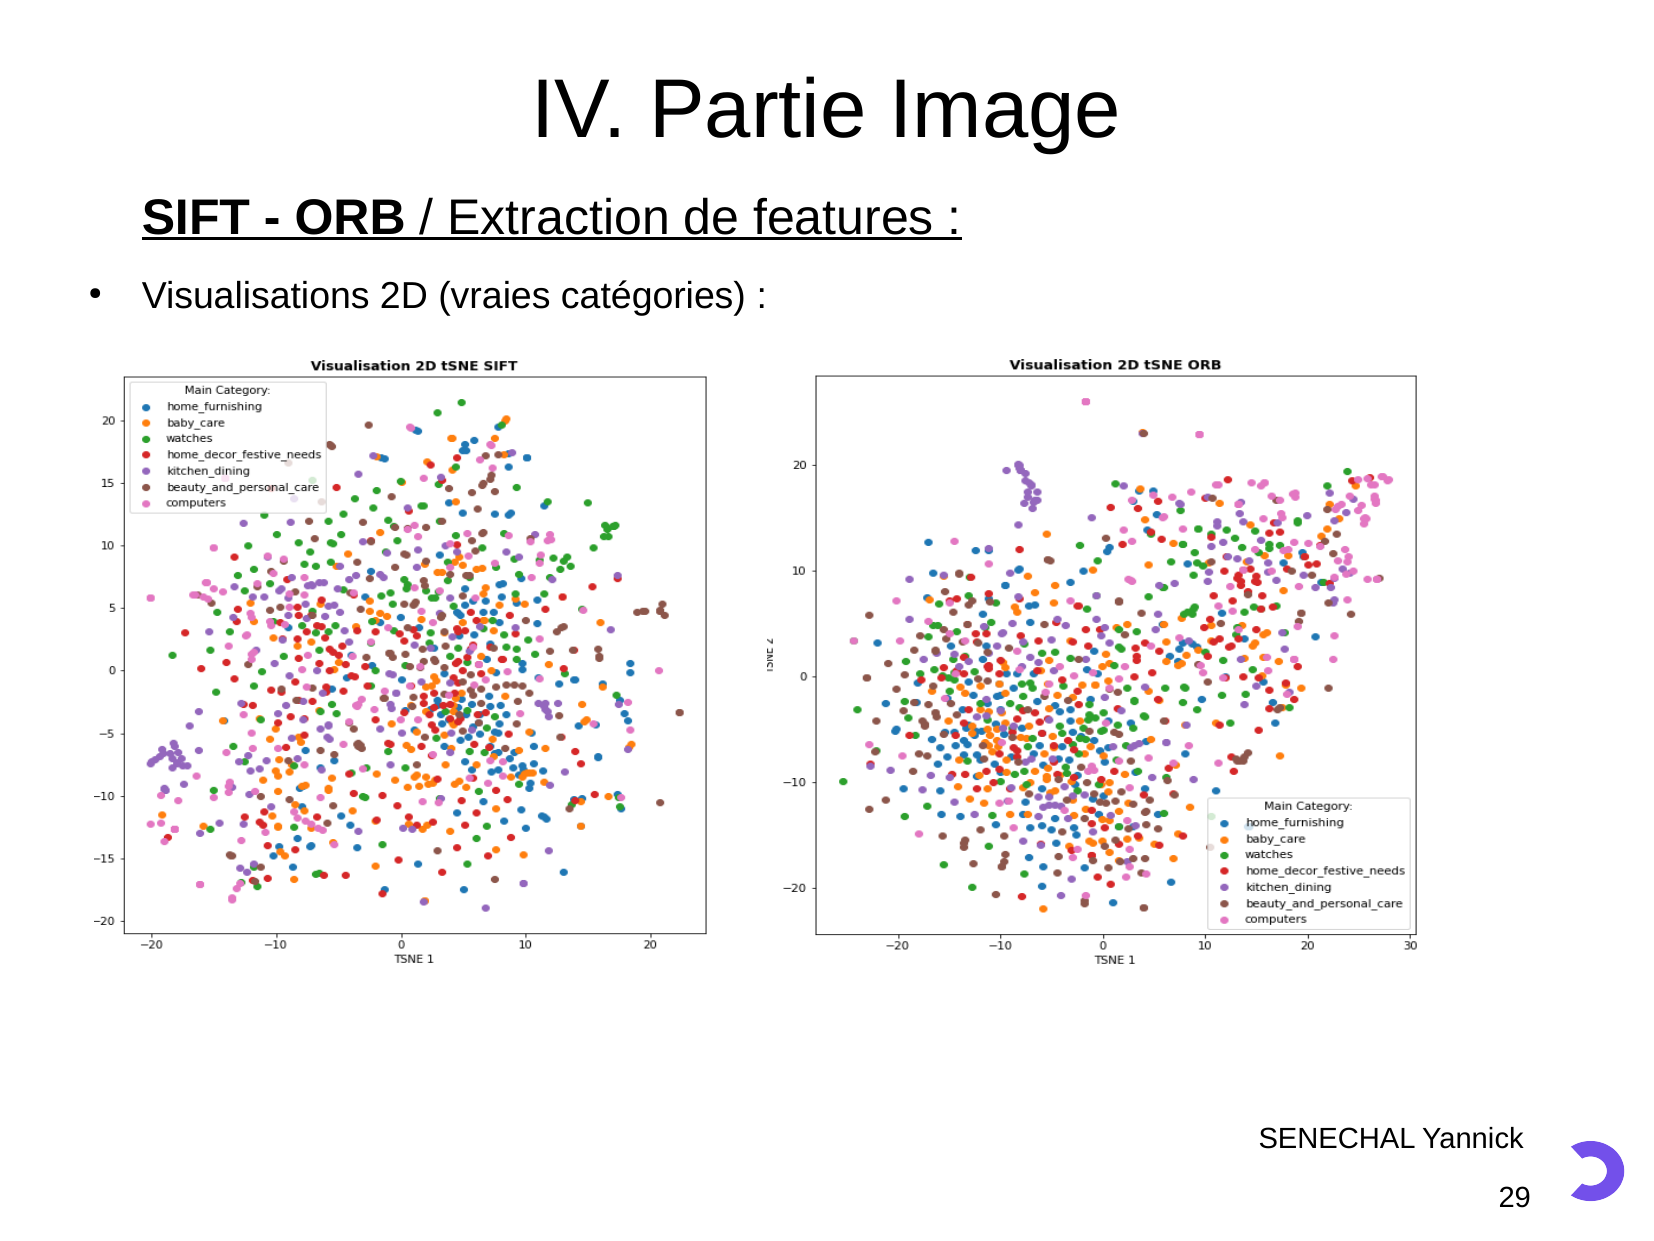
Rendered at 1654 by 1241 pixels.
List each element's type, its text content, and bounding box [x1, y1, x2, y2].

picture [1539, 1125, 1642, 1217]
picture [94, 354, 709, 969]
picture [767, 354, 1418, 969]
list SIFT - ORB / Extraction de features : Visualisations 2D (vraies catégories) : [70, 189, 1560, 1034]
title IV. Partie Image [82, 5, 1571, 213]
